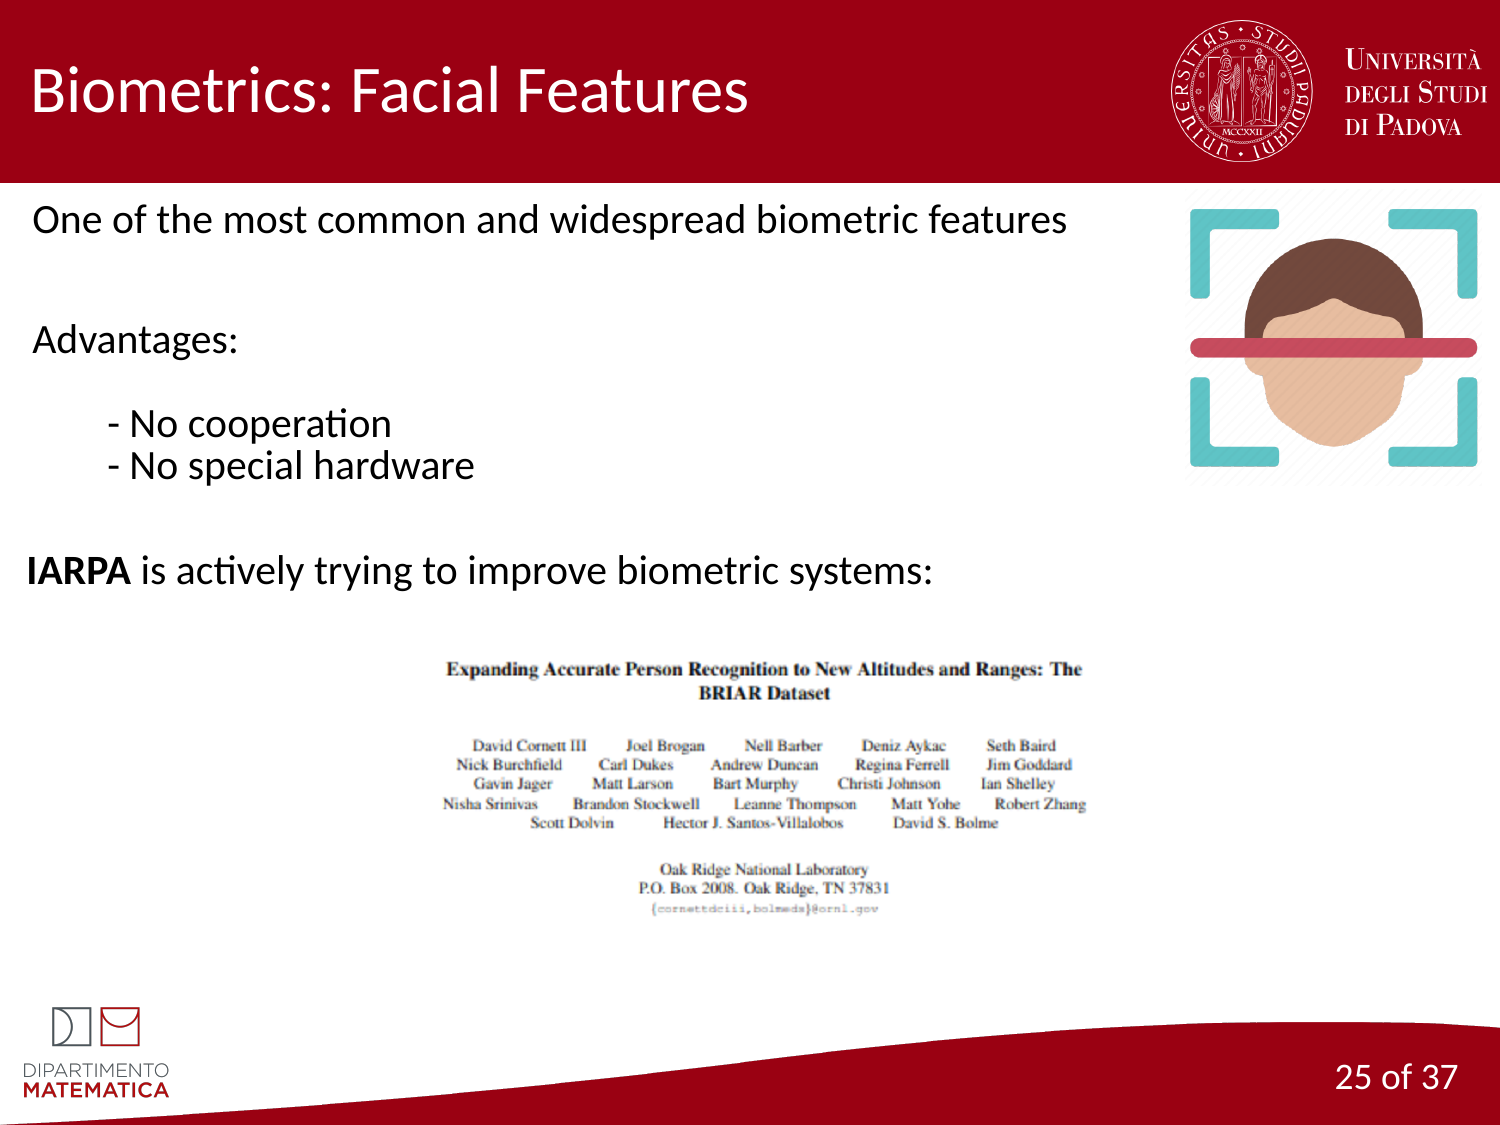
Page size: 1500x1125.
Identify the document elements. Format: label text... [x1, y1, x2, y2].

picture [0, 1007, 1500, 1125]
slide_number 25 of 37 [1136, 1044, 1474, 1104]
text_box IARPA is actively trying to improve biometric systems: [11, 546, 1465, 606]
picture [420, 645, 1111, 931]
picture [1185, 189, 1482, 486]
text_box Advantages: - No cooperation - No special hardware [17, 315, 1471, 498]
title Biometrics: Facial Features [0, 0, 1159, 183]
picture [1171, 20, 1487, 162]
text_box One of the most common and widespread biometric features [17, 195, 1471, 255]
